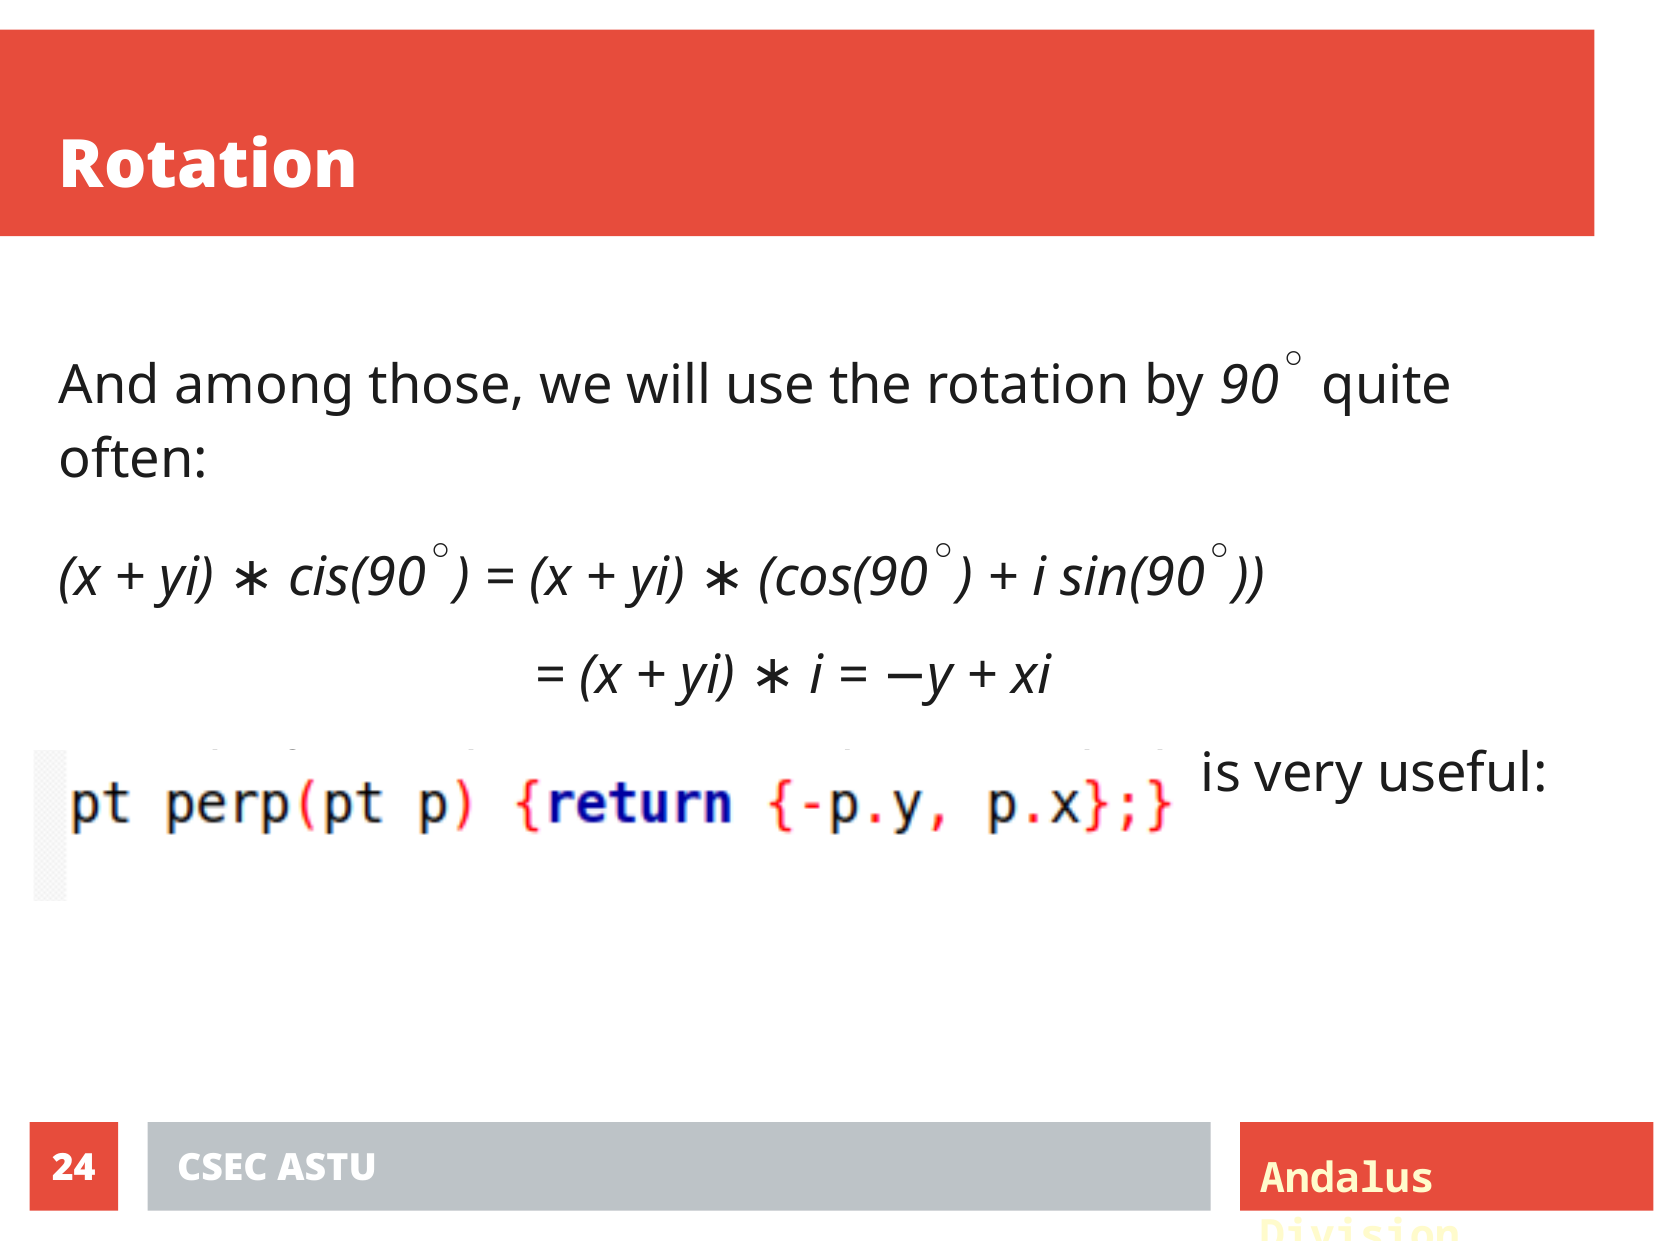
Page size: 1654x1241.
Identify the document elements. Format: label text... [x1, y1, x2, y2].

title Rotation [59, 59, 1595, 207]
picture [33, 750, 1186, 901]
list And among those, we will use the rotation by 90◦ quite often: (x + yi) ∗ cis(90◦) = (x + yi) ∗ (cos(90◦) + i sin(90◦)) = (x + yi) ∗ i = −y + xi It works fine with integer coordinates, which is very useful: [59, 324, 1565, 1093]
text_box Andalus Division [1245, 1140, 1636, 1197]
